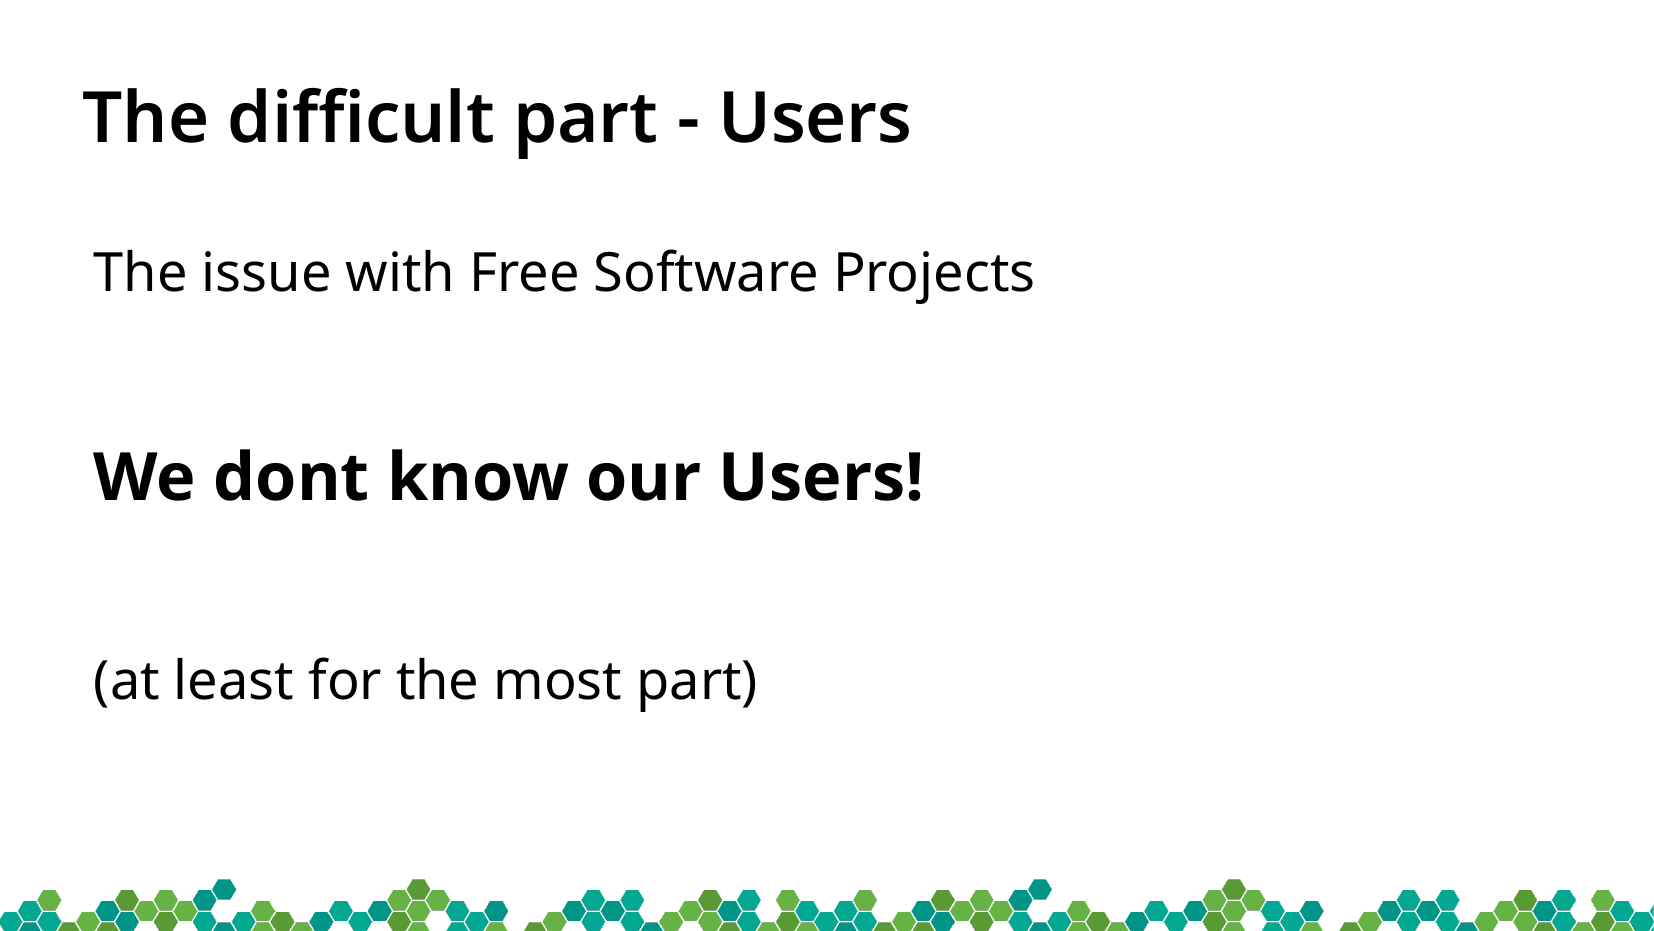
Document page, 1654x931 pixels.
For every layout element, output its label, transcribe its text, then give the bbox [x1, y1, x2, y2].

picture [0, 871, 1654, 931]
title The difficult part - Users [82, 37, 1571, 193]
list The issue with Free Software Projects We dont know our Users! (at least for the most part) [93, 233, 1608, 849]
